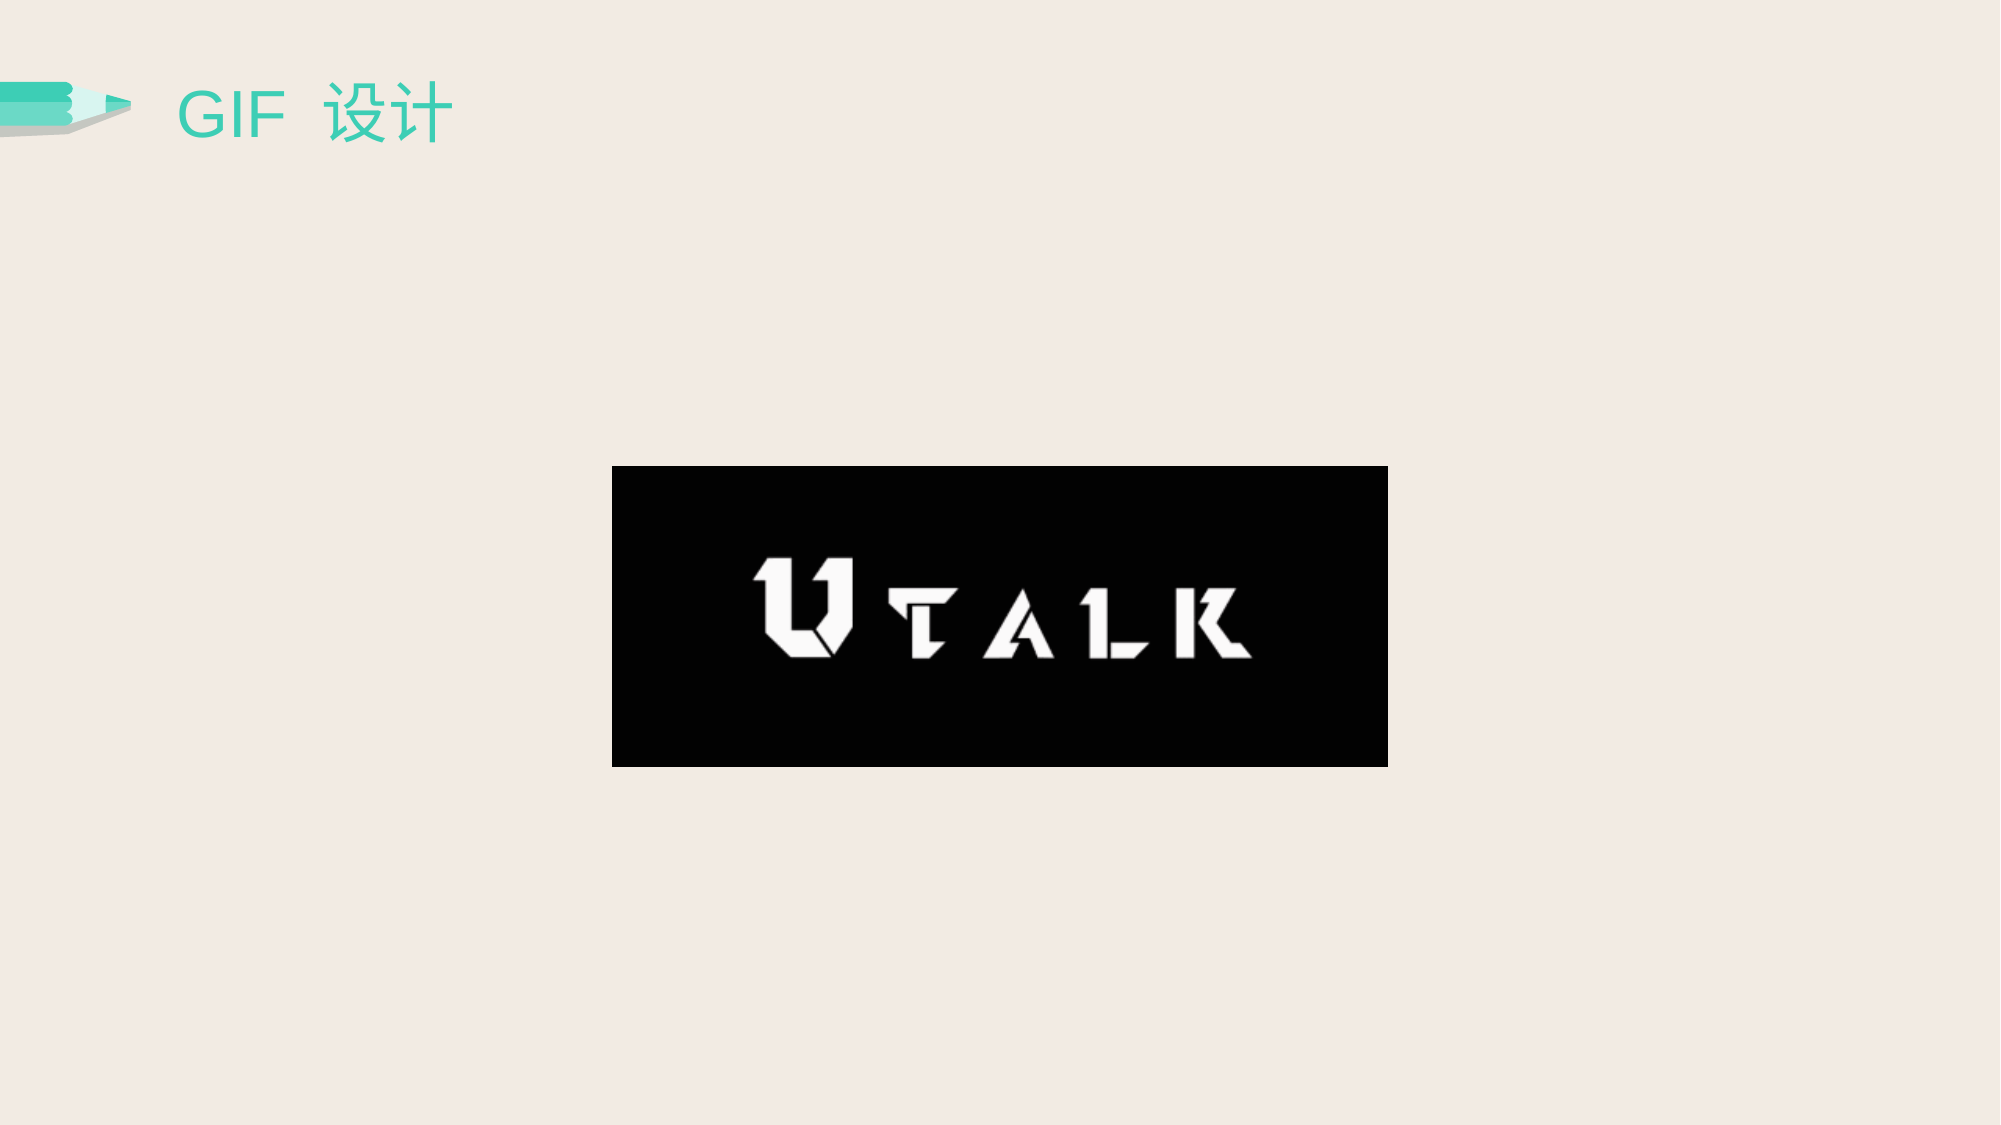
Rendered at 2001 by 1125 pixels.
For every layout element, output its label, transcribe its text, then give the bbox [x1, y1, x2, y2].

picture [0, 0, 2001, 1125]
title GIF 设计 [161, 60, 1802, 160]
